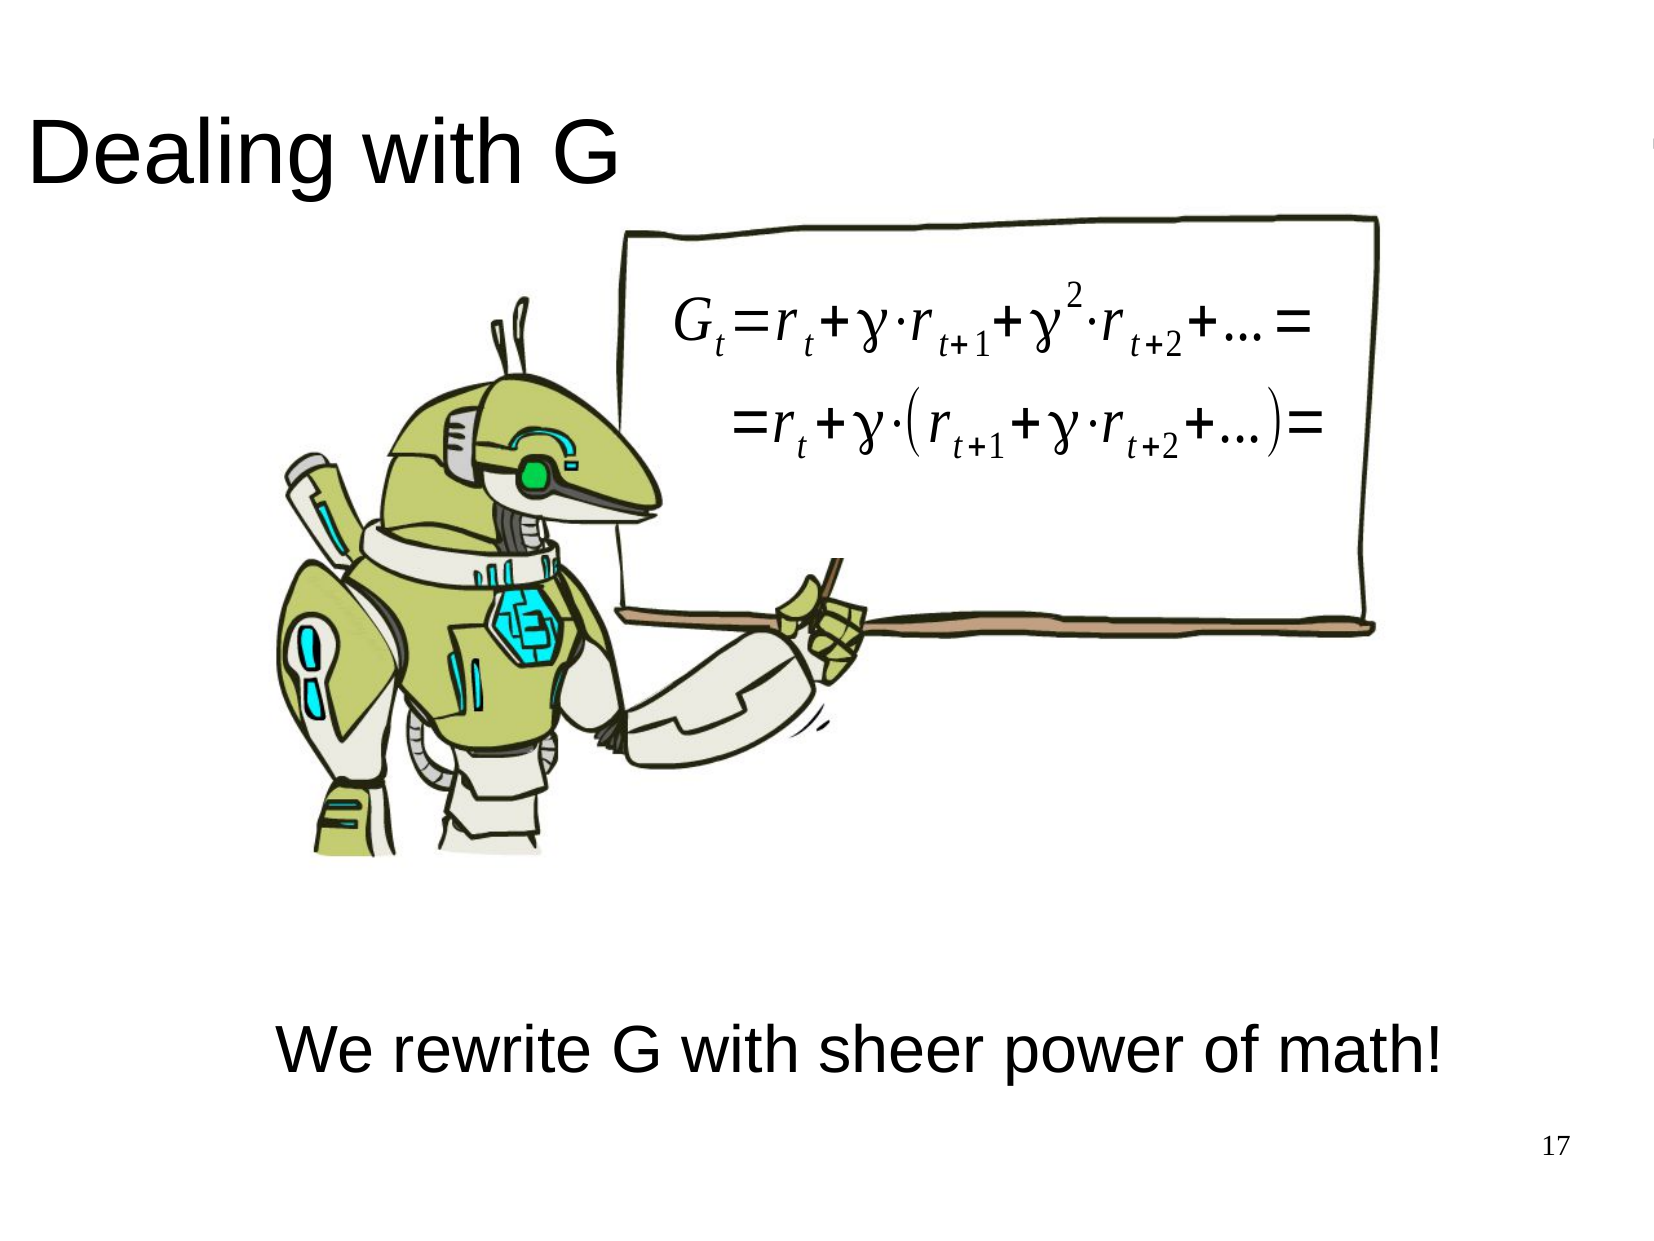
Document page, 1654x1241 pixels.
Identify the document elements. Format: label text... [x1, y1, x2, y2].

text_box [668, 276, 1333, 558]
text_box [0, 3, 1654, 203]
text_box We rewrite G with sheer power of math! [240, 1005, 1481, 1141]
text_box = [716, 376, 785, 467]
chart [658, 271, 1278, 363]
text_box Dealing with G [11, 93, 1477, 211]
text_box = [1271, 376, 1340, 467]
text_box = [1259, 276, 1329, 366]
picture [0, 203, 1654, 931]
chart [785, 382, 1271, 466]
